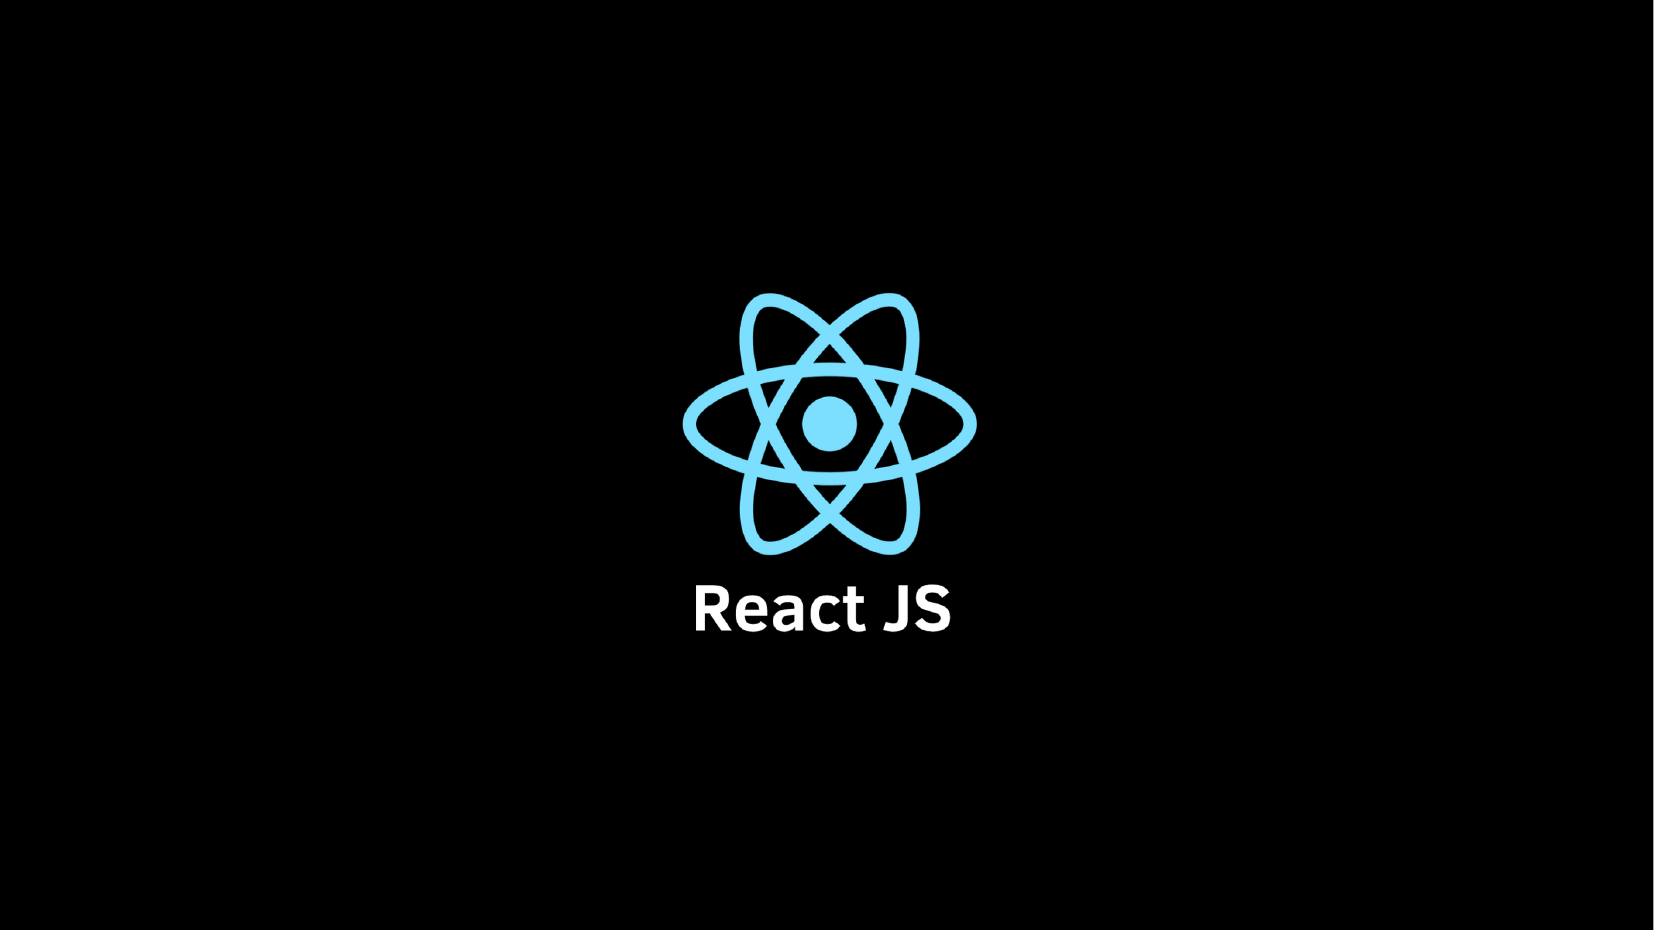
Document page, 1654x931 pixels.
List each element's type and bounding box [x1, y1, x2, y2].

picture [417, 234, 1236, 696]
